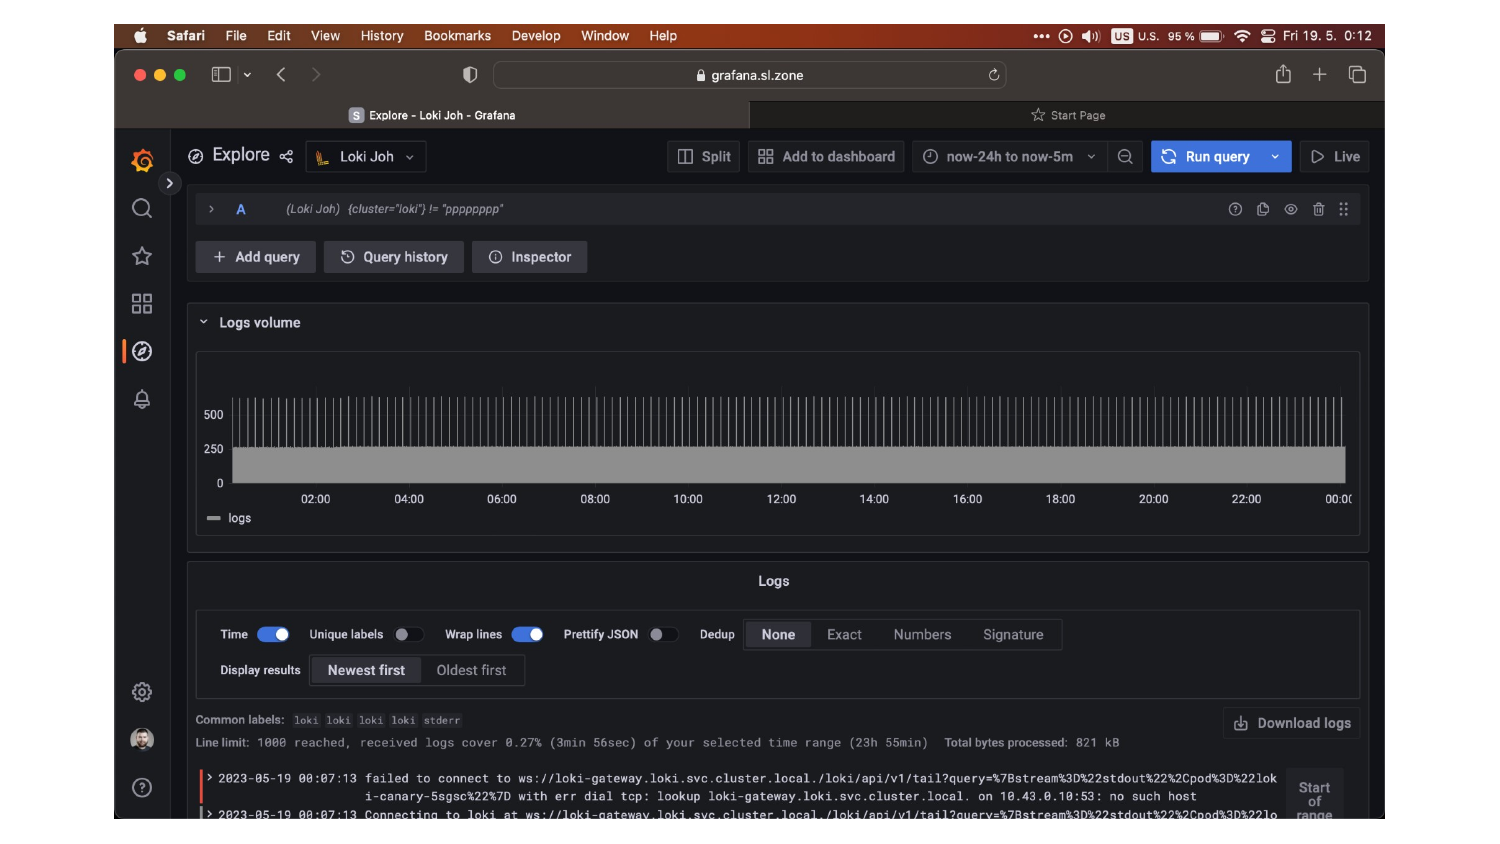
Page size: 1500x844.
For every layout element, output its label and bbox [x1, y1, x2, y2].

picture [114, 24, 1385, 819]
